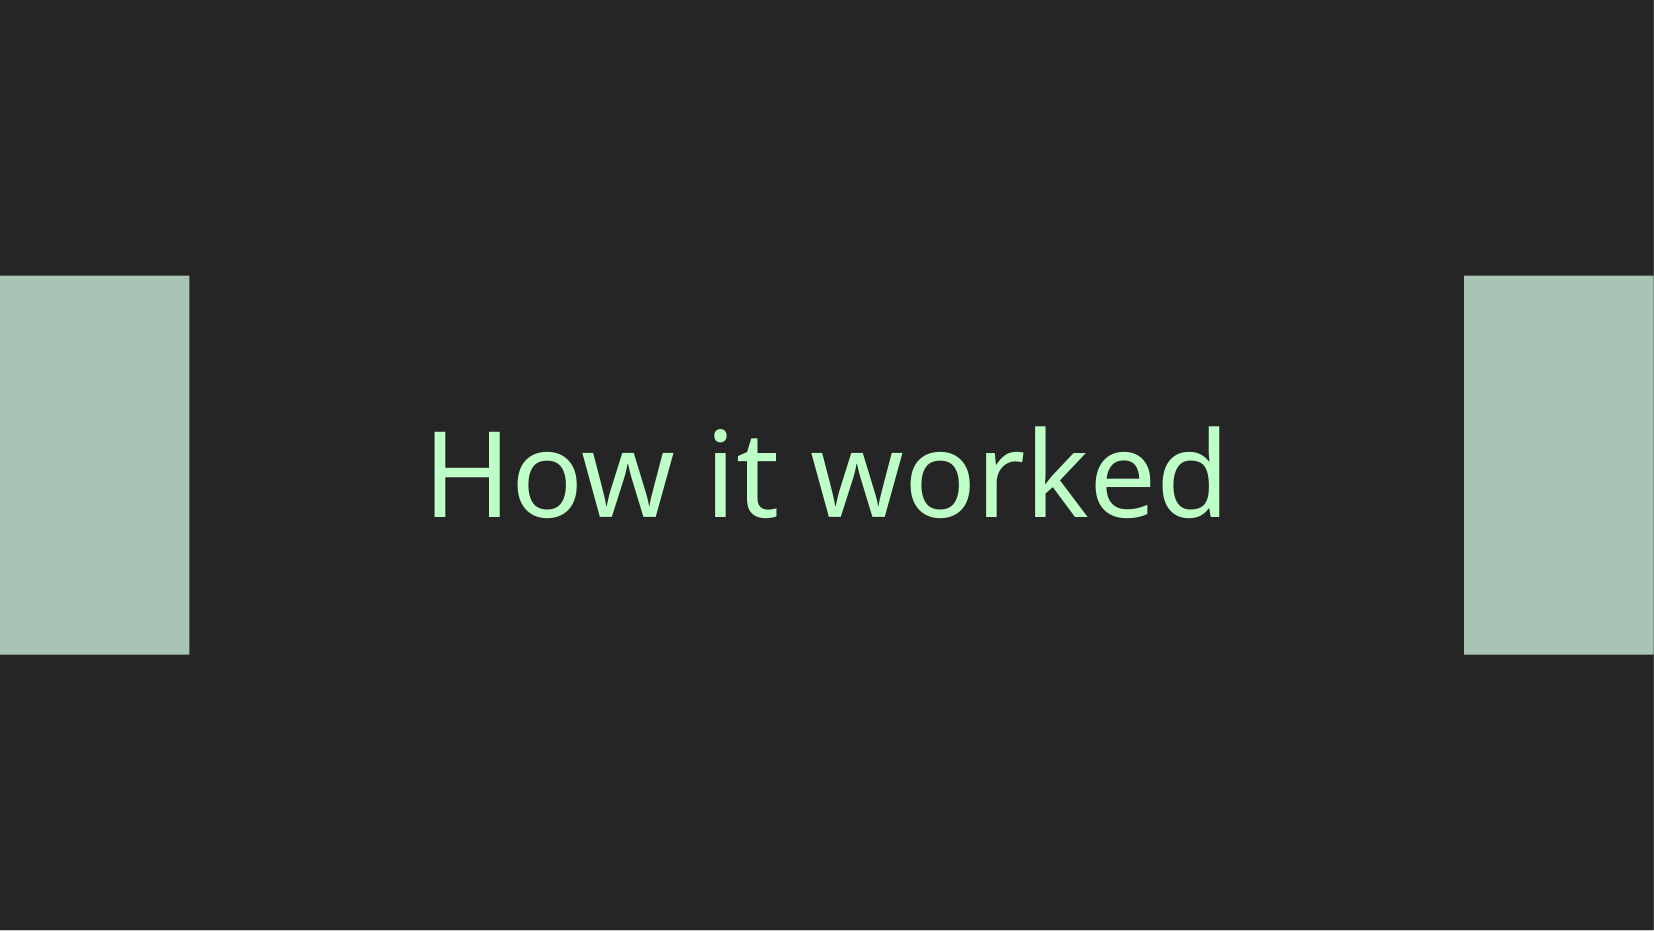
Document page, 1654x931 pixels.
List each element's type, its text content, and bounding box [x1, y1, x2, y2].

title How it worked [194, 283, 1459, 659]
